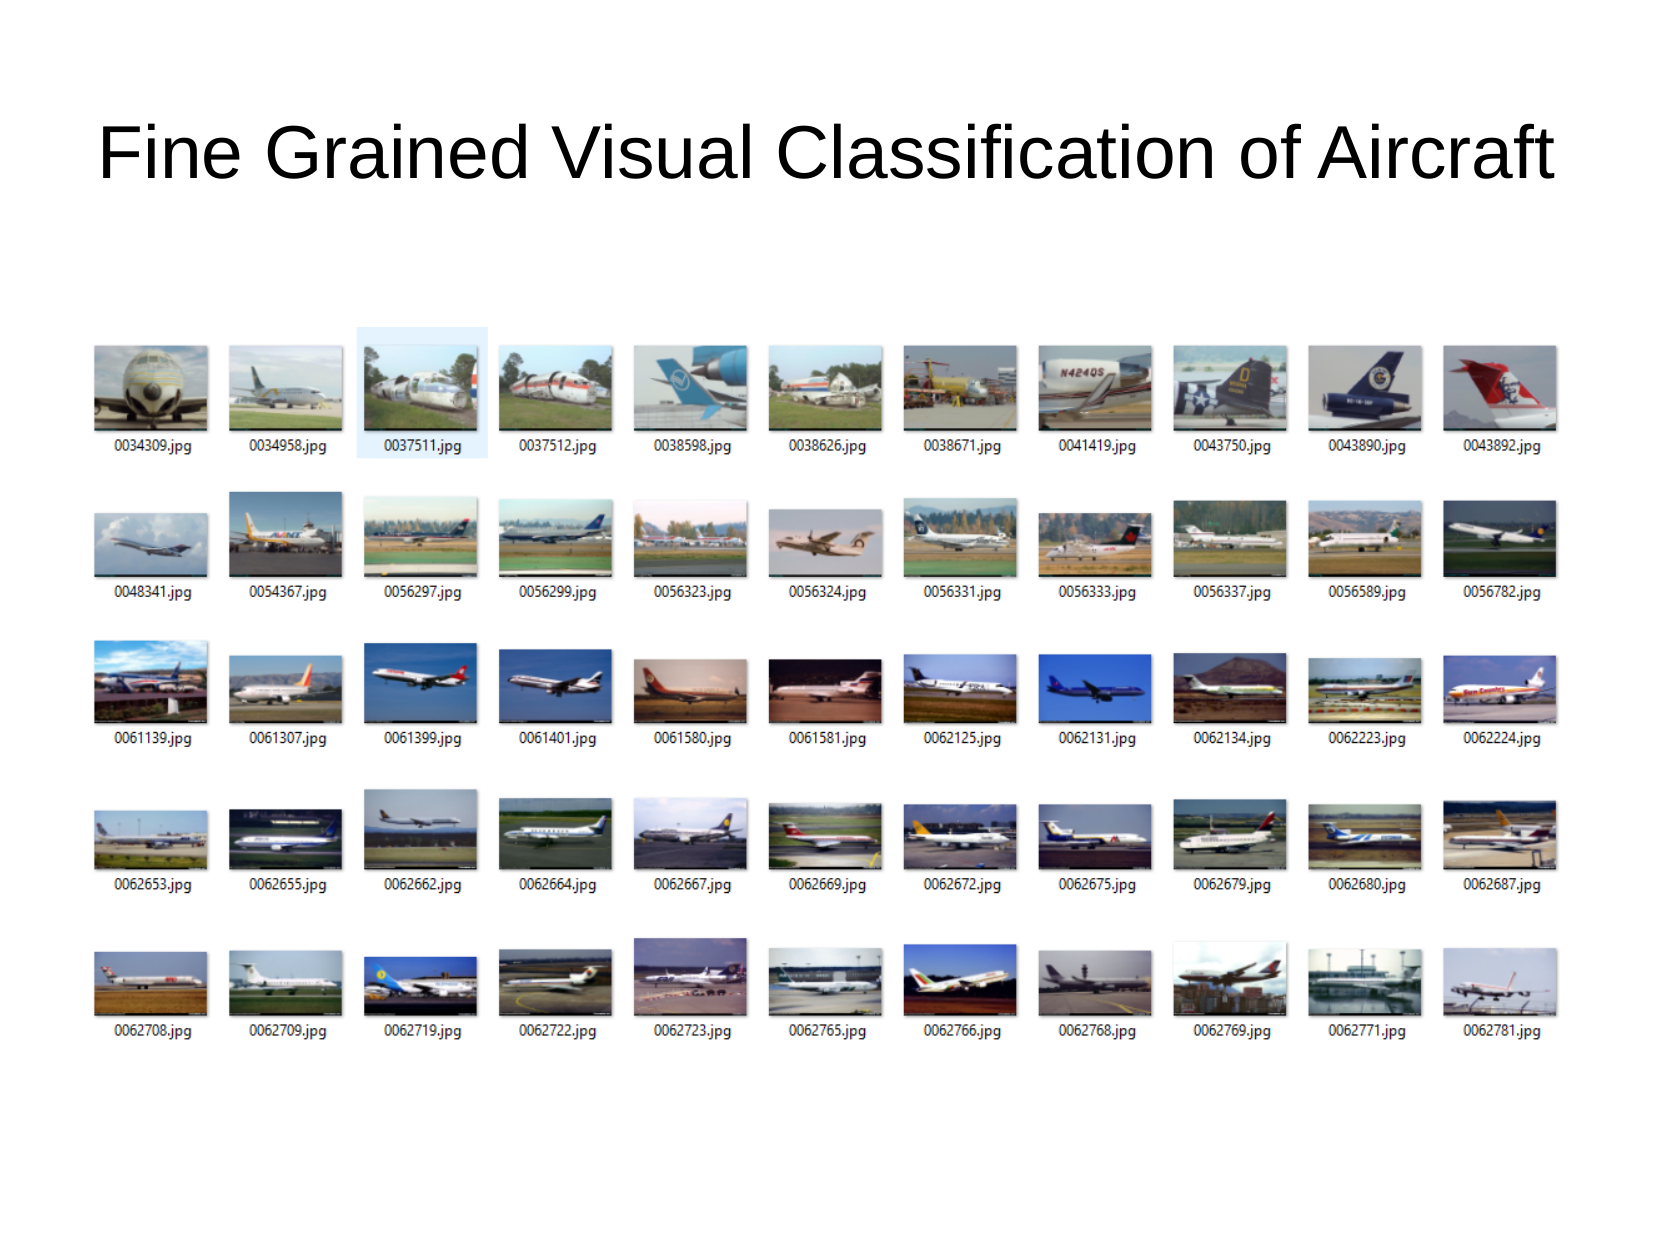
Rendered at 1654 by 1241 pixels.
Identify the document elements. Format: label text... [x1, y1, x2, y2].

picture [82, 327, 1571, 1072]
title Fine Grained Visual Classification of Aircraft [82, 49, 1571, 257]
